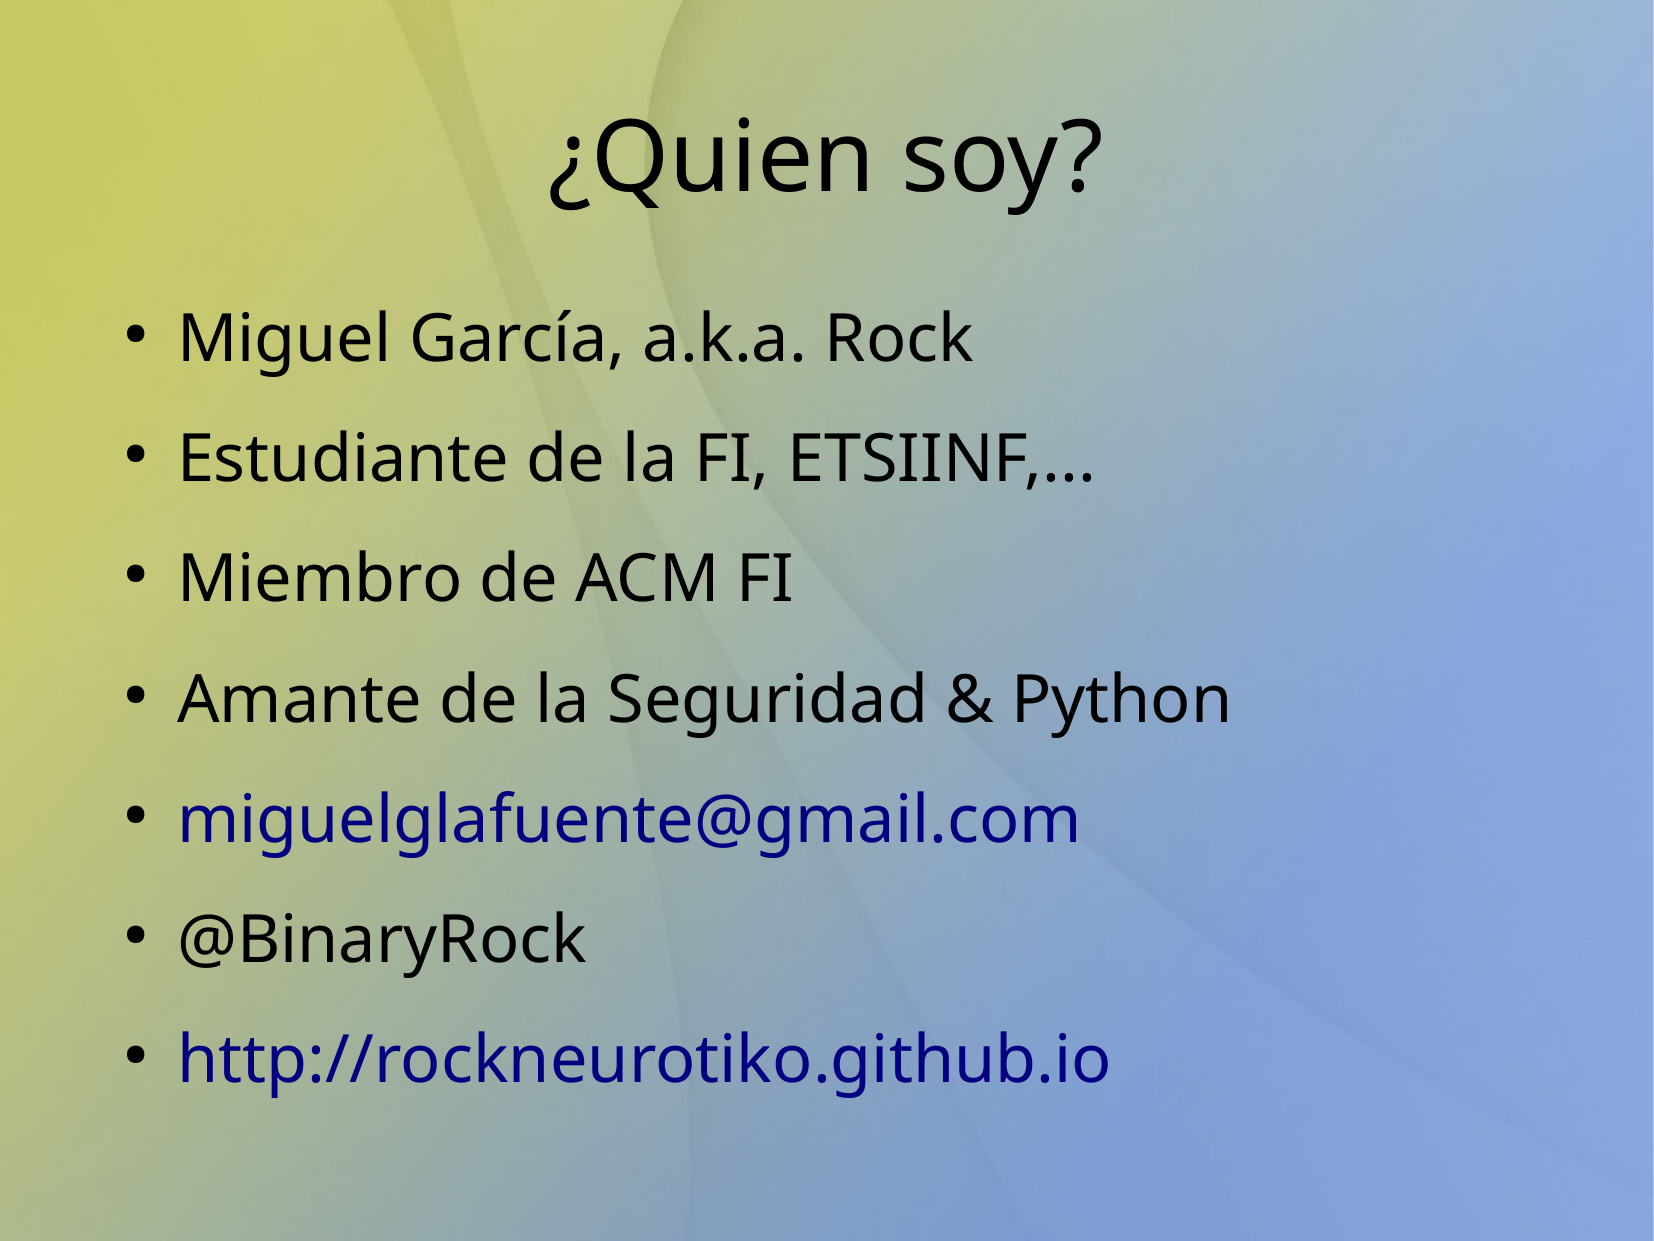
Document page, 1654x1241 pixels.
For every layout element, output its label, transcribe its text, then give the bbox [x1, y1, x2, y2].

picture [0, 0, 1654, 1241]
title ¿Quien soy? [82, 49, 1571, 257]
list Miguel García, a.k.a. Rock Estudiante de la FI, ETSIINF,... Miembro de ACM FI Amante de la Seguridad & Python miguelglafuente@gmail.com @BinaryRock http://rockneurotiko.github.io [106, 290, 1595, 1012]
